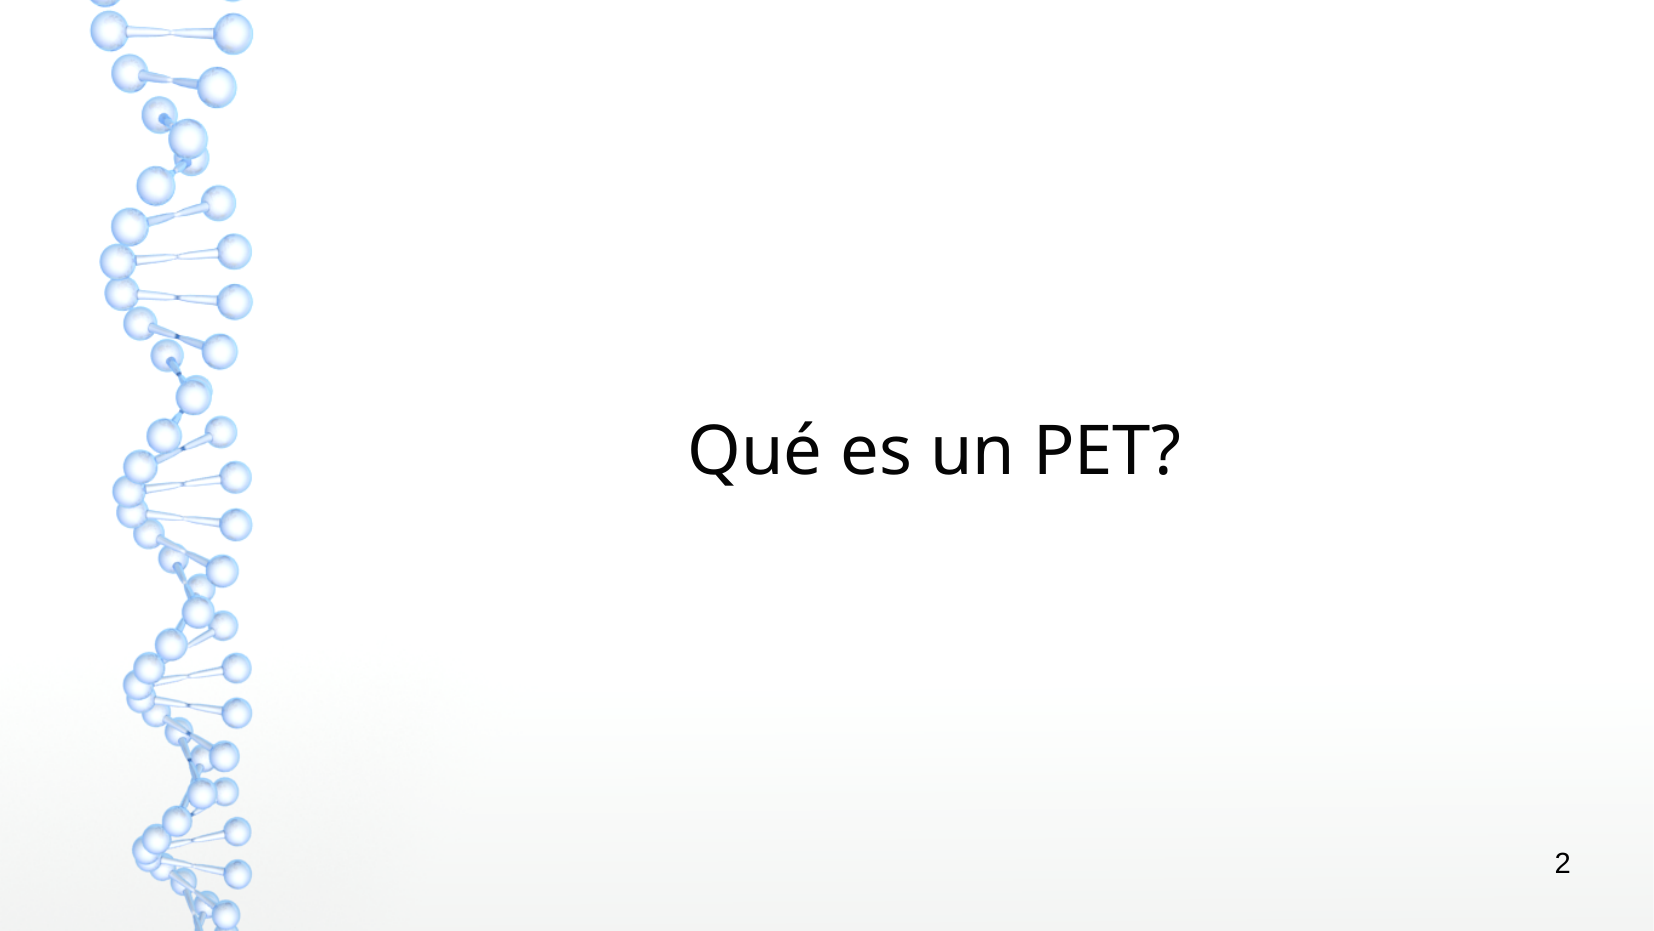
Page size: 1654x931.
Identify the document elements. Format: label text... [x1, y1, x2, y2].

title Qué es un PET? [270, 371, 1599, 526]
picture [0, 0, 1654, 931]
